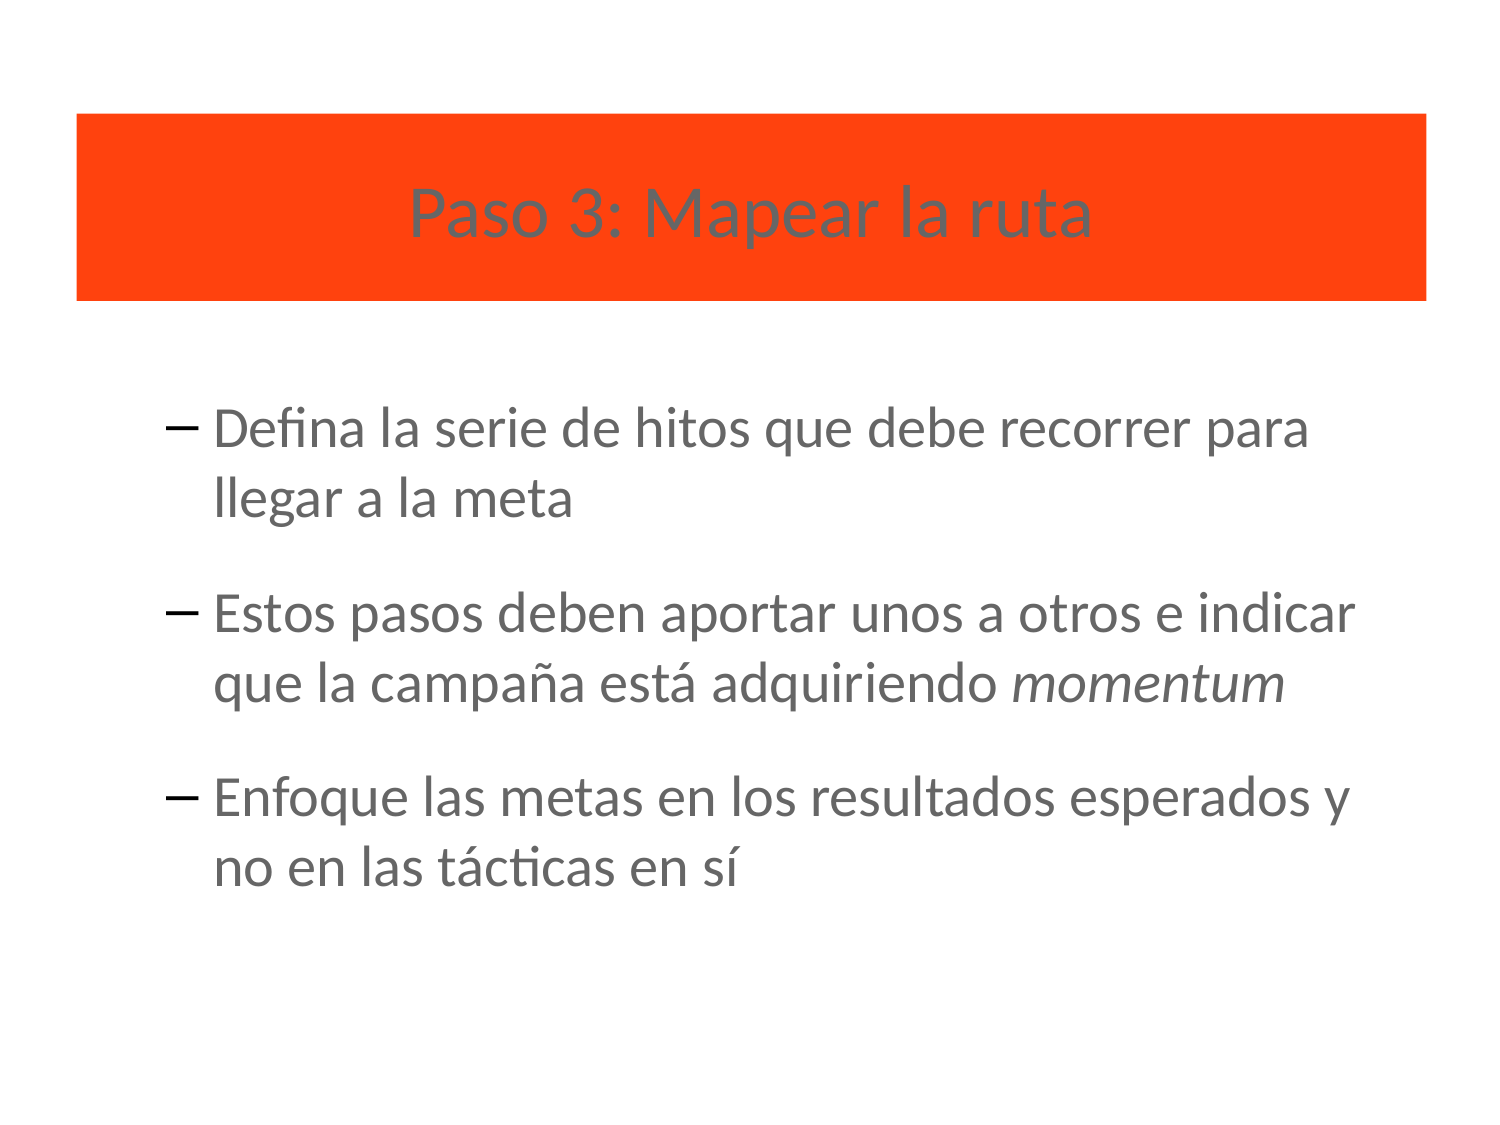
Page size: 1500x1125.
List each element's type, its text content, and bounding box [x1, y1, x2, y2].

text_box Defina la serie de hitos que debe recorrer para llegar a la meta Estos pasos deben aportar unos a otros e indicar que la campaña está adquiriendo momentum Enfoque las metas en los resultados esperados y no en las tácticas en sí [76, 381, 1427, 917]
text_box Paso 3: Mapear la ruta [76, 113, 1427, 301]
